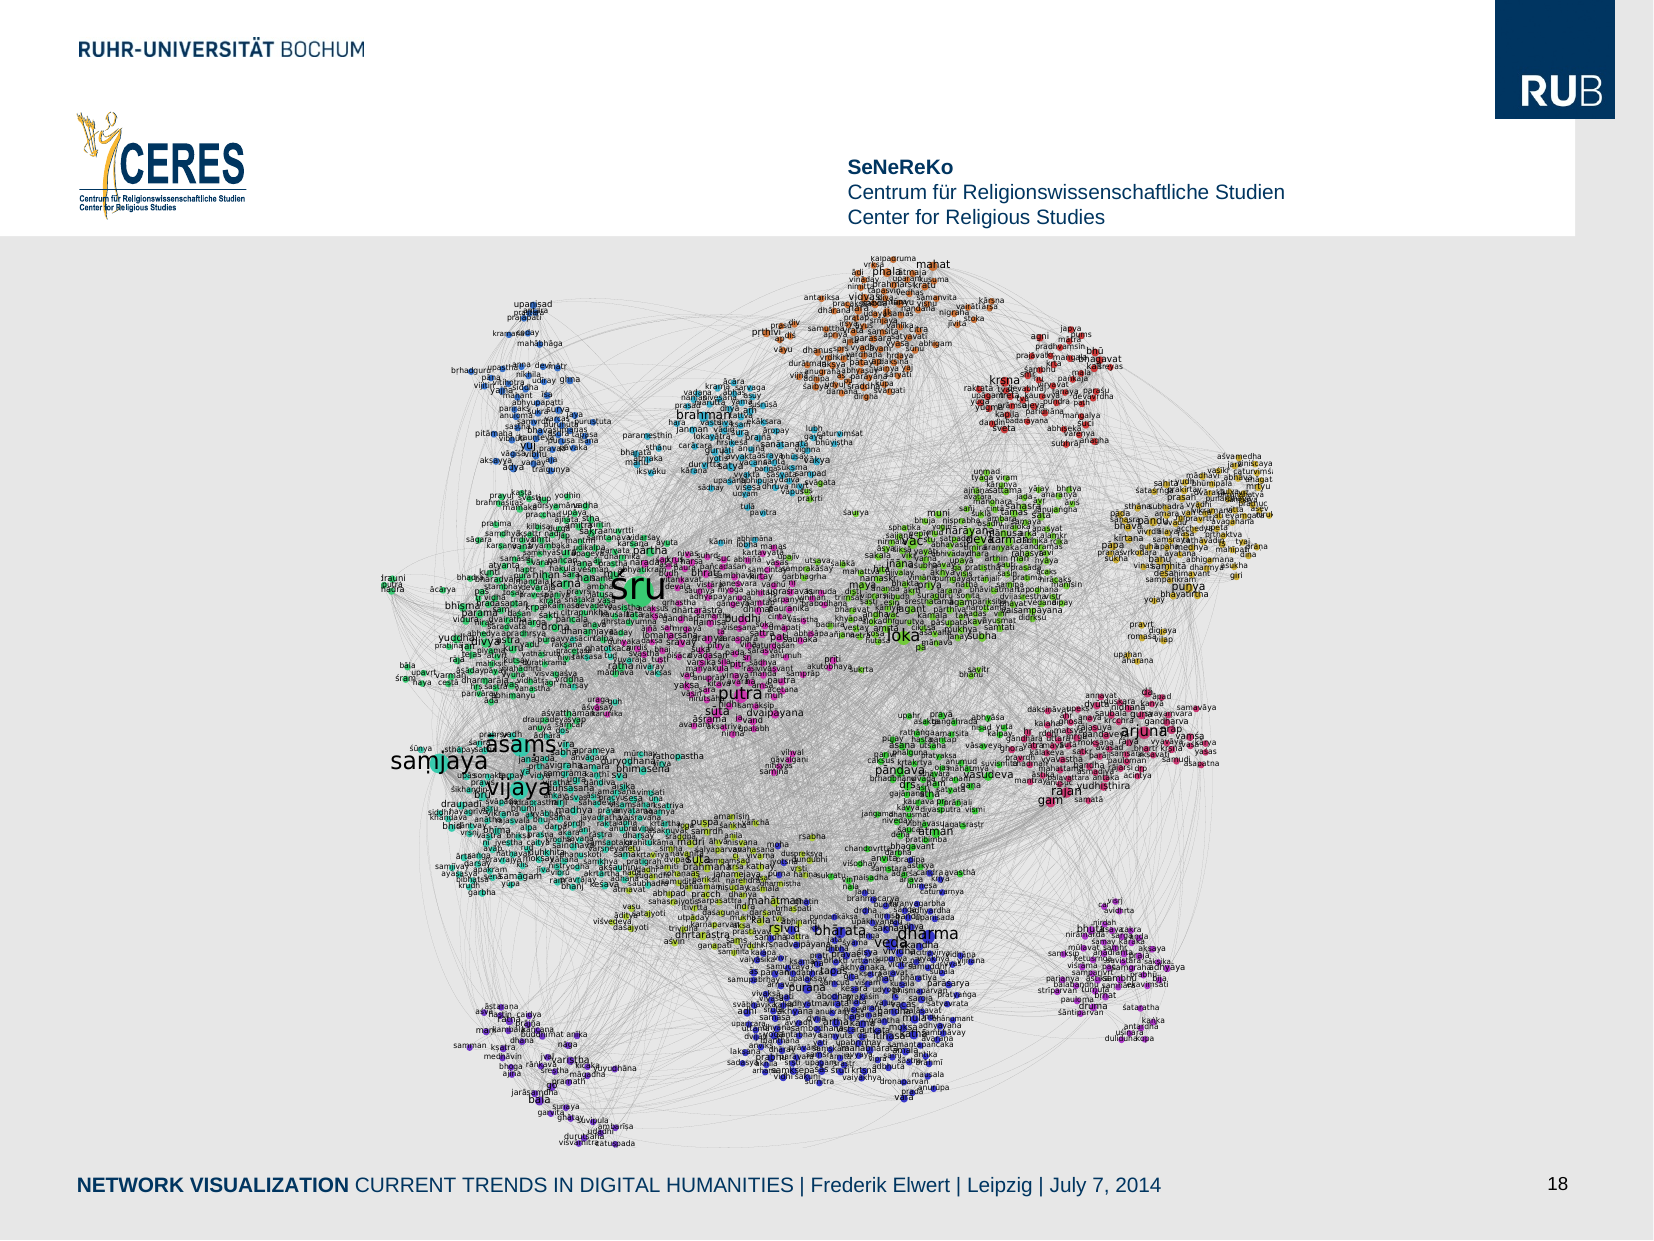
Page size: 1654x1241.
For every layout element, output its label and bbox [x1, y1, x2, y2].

picture [381, 256, 1273, 1148]
picture [1495, 0, 1615, 119]
picture [79, 37, 364, 57]
